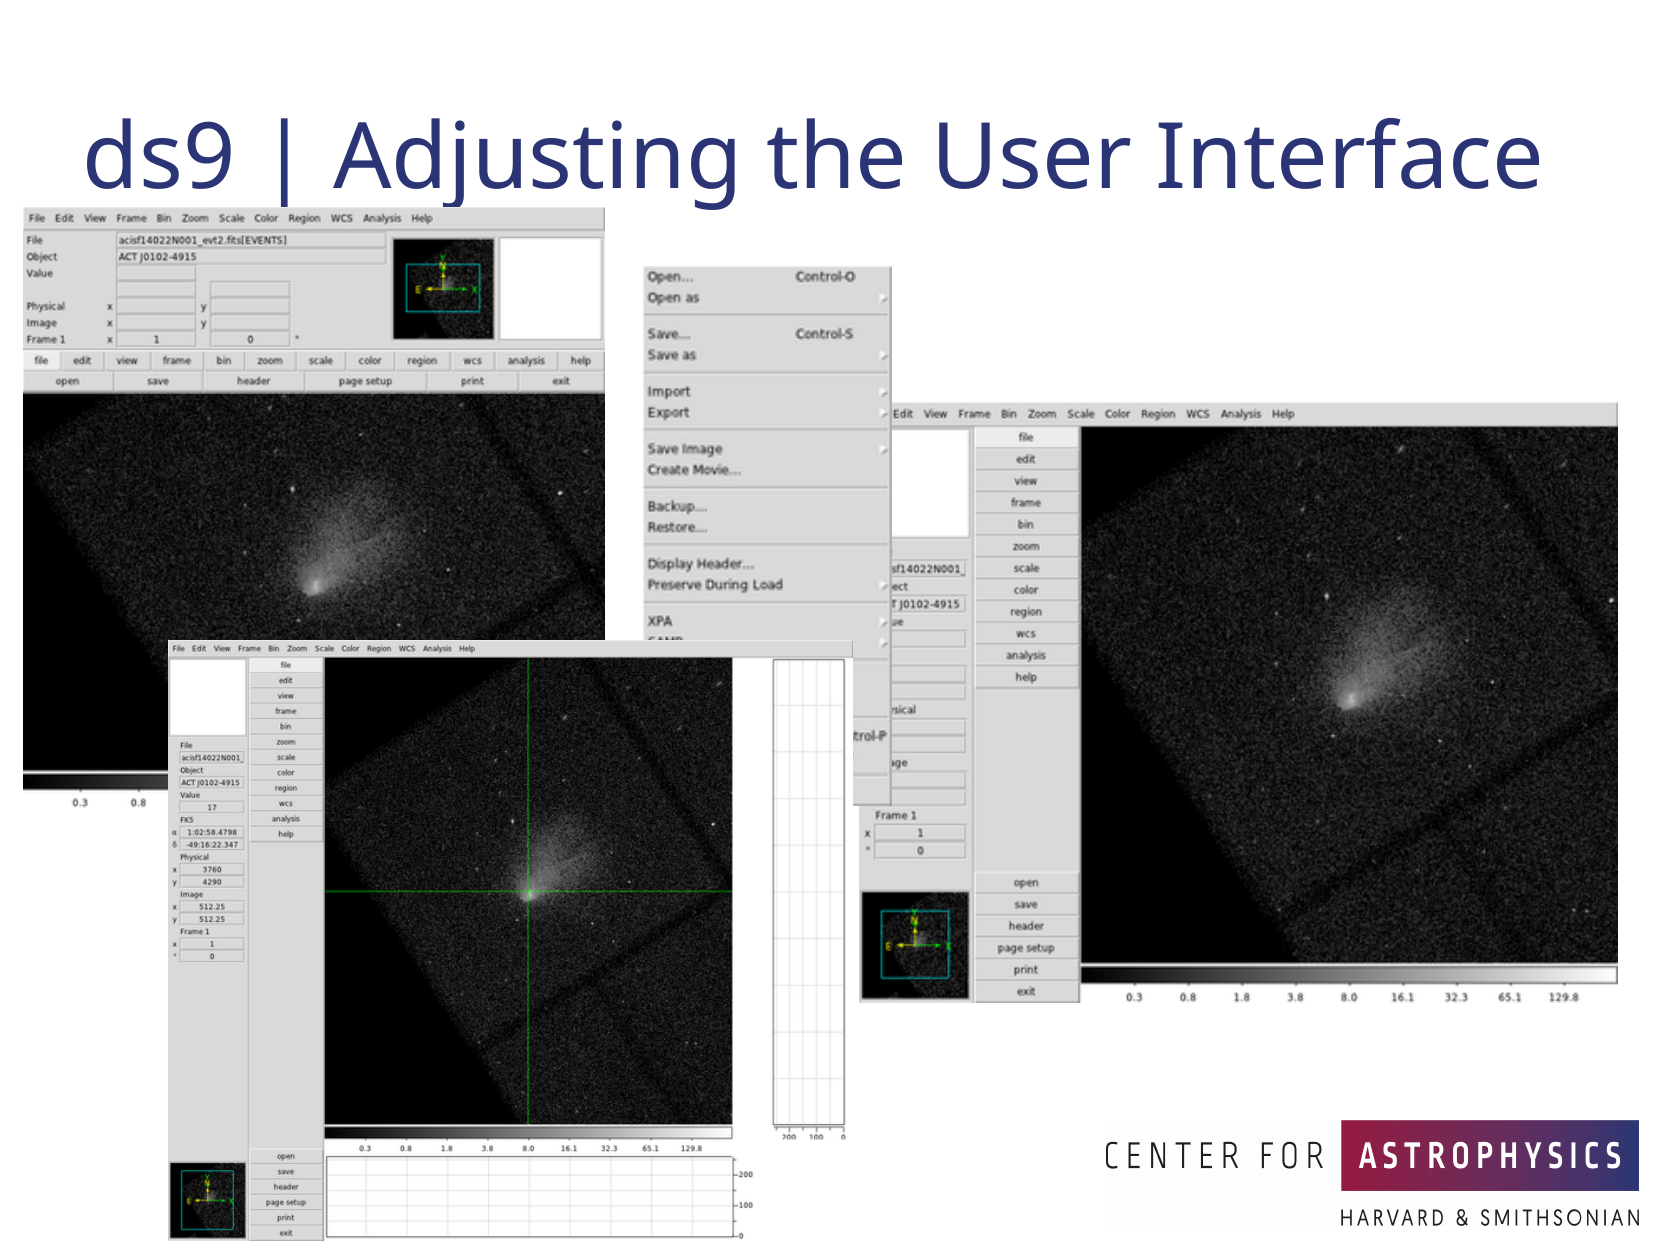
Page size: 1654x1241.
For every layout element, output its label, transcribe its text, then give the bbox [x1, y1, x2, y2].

picture [23, 207, 1618, 1241]
title ds9 | Adjusting the User Interface [82, 49, 1571, 257]
picture [1106, 1120, 1639, 1226]
